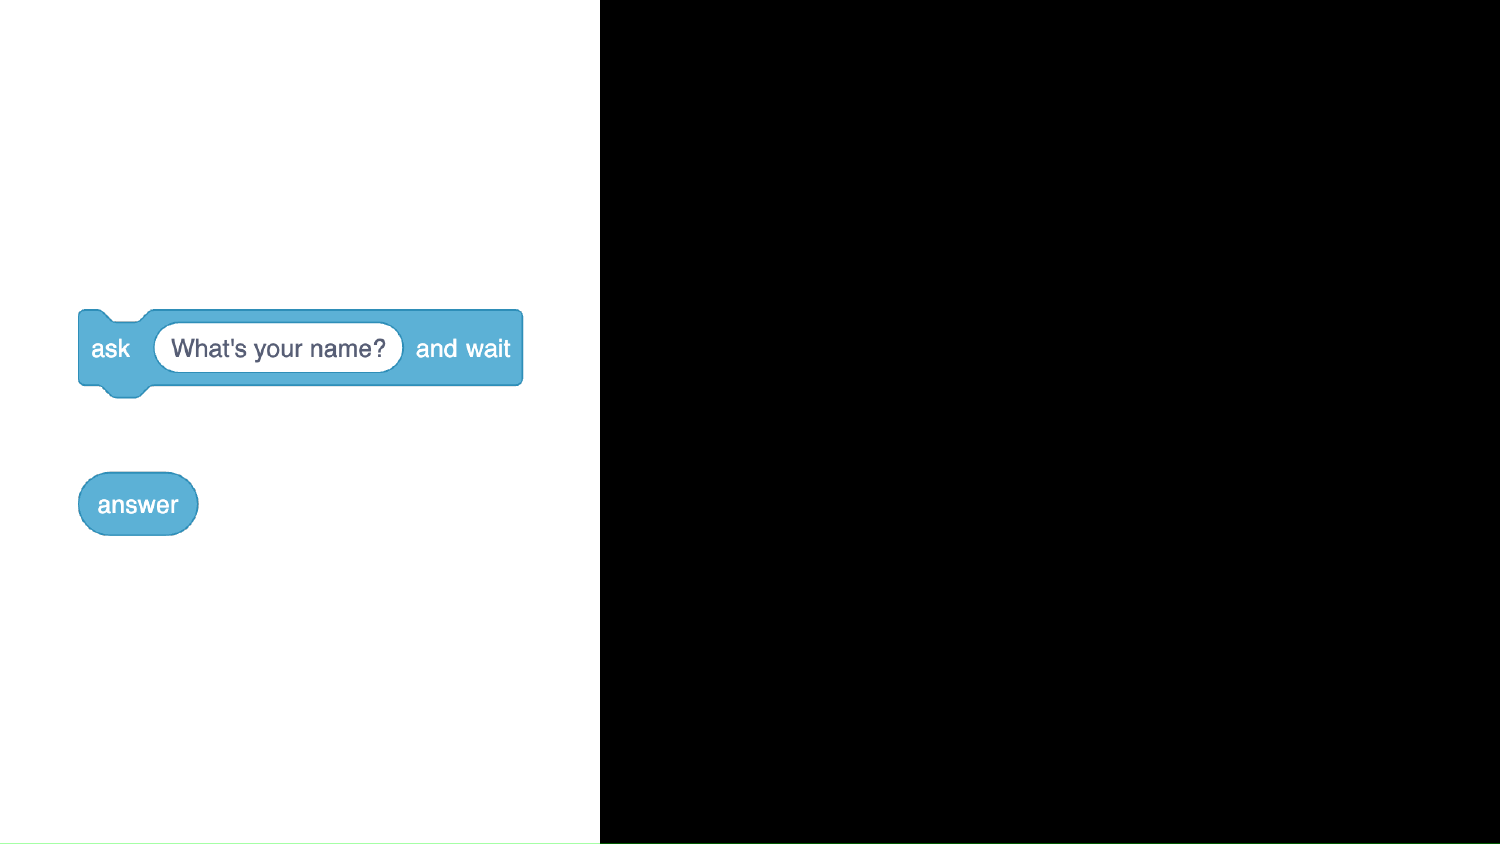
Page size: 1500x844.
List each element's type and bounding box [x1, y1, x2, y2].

text_box [0, 0, 1500, 844]
picture [75, 308, 525, 536]
